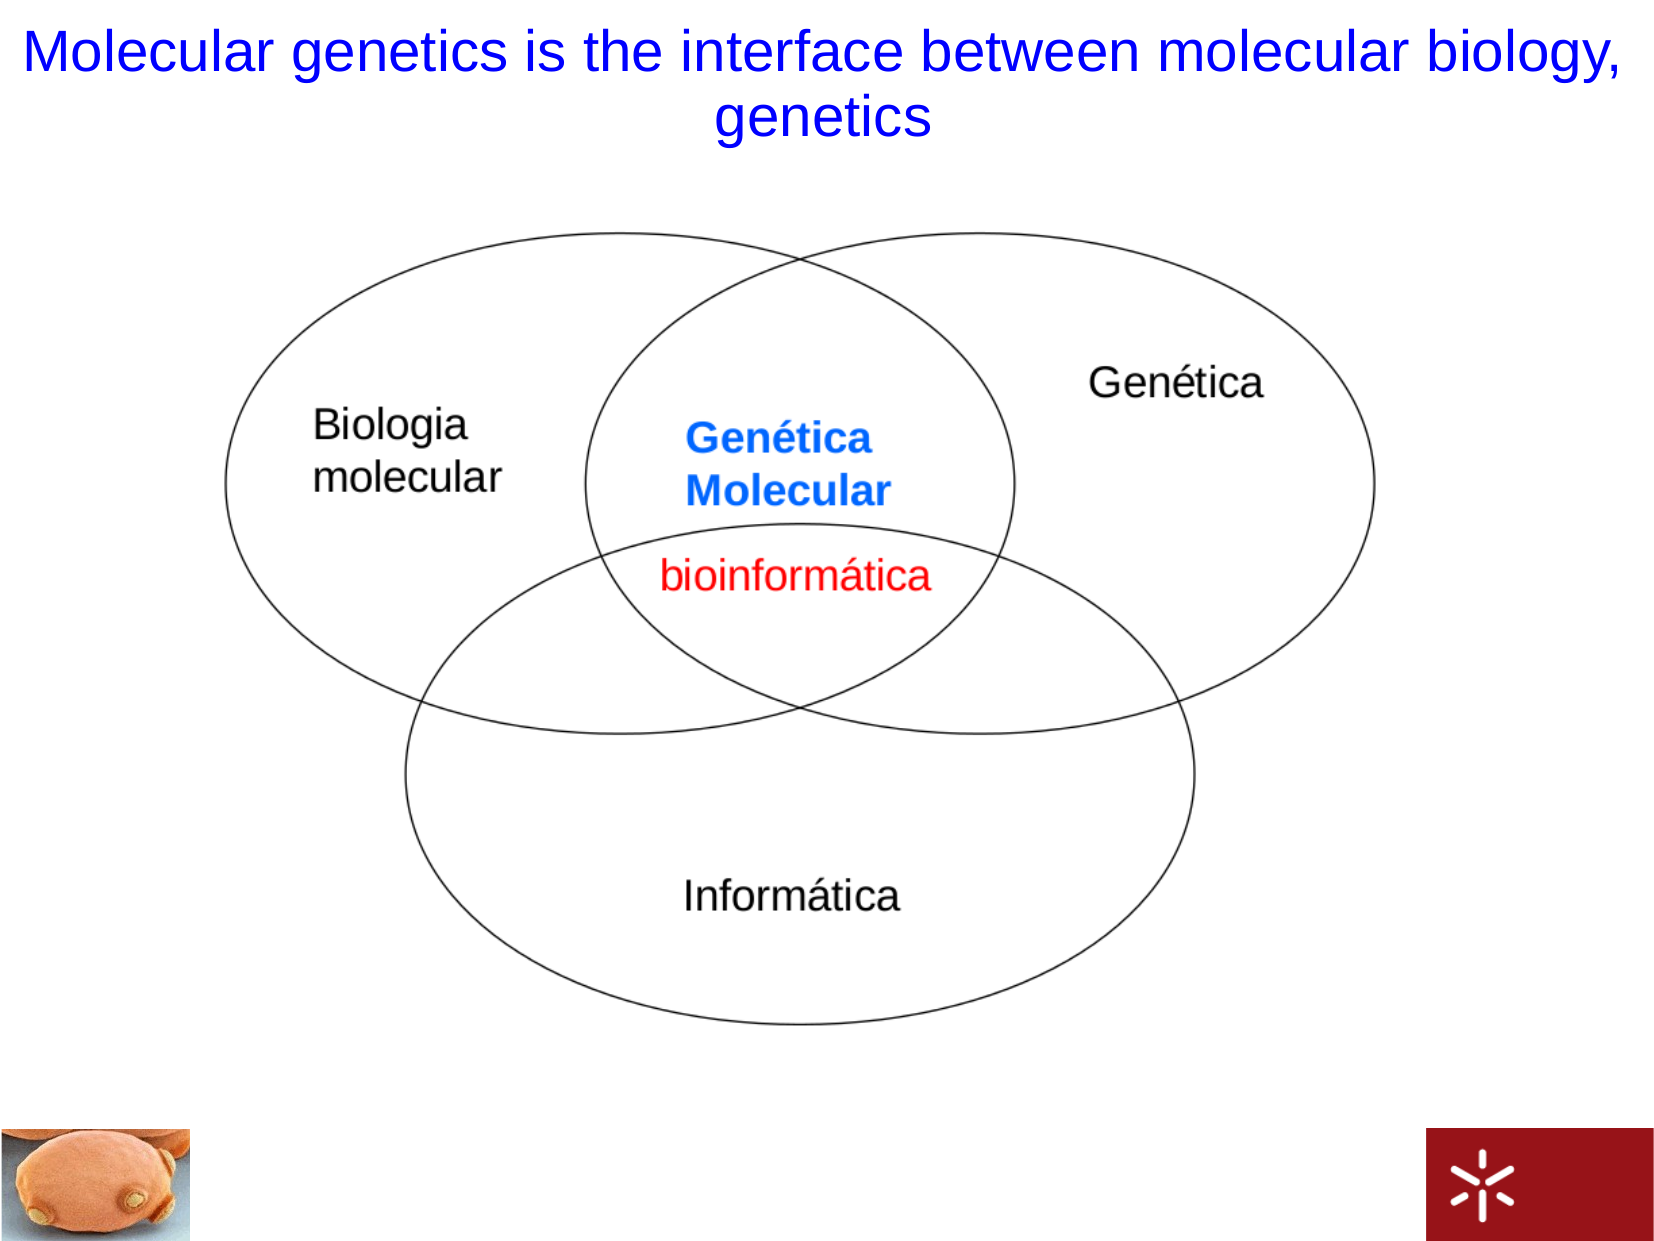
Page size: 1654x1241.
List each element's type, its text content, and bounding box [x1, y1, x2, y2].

picture [1, 1129, 190, 1241]
title Molecular genetics is the interface between molecular biology, genetics [0, 2, 1654, 166]
picture [157, 215, 1396, 1036]
picture [1425, 1128, 1654, 1241]
